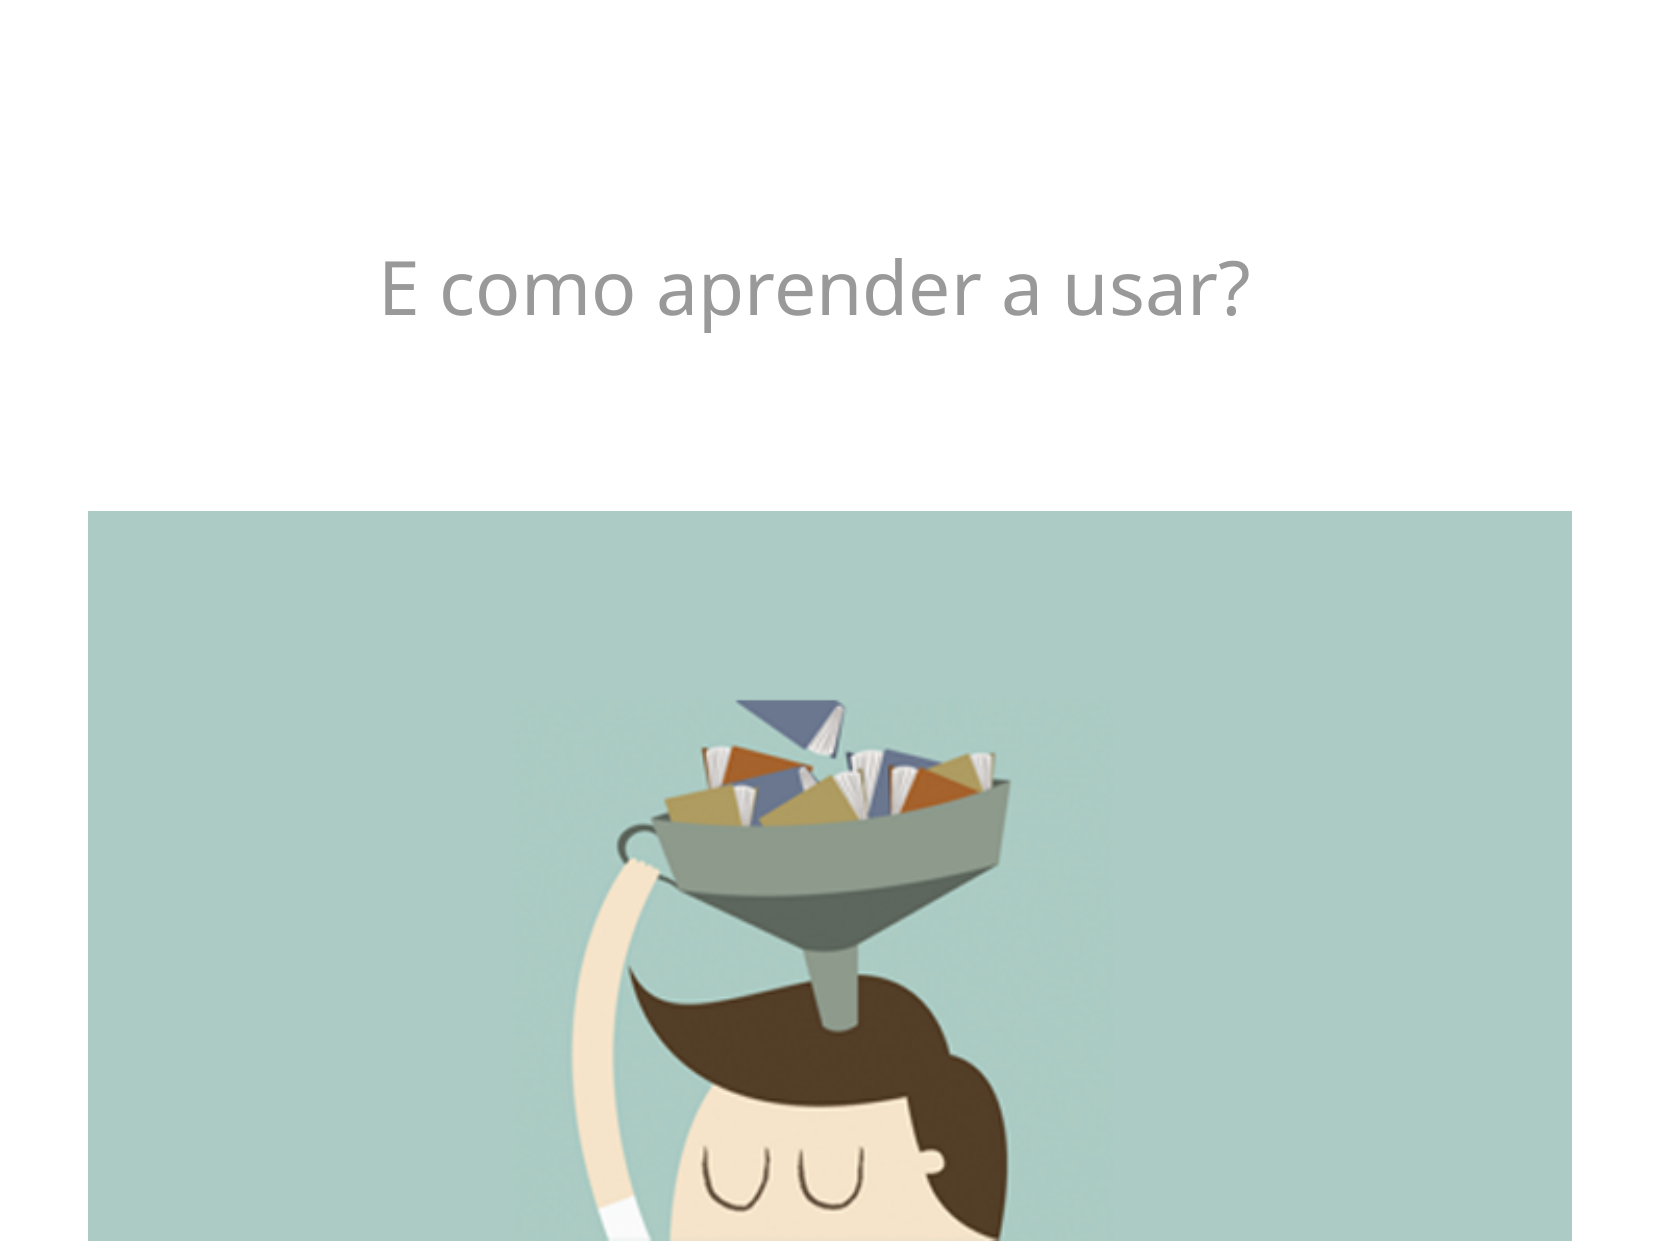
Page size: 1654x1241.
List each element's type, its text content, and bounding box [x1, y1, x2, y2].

picture [88, 511, 1572, 1241]
title E como aprender a usar? [70, 182, 1560, 390]
